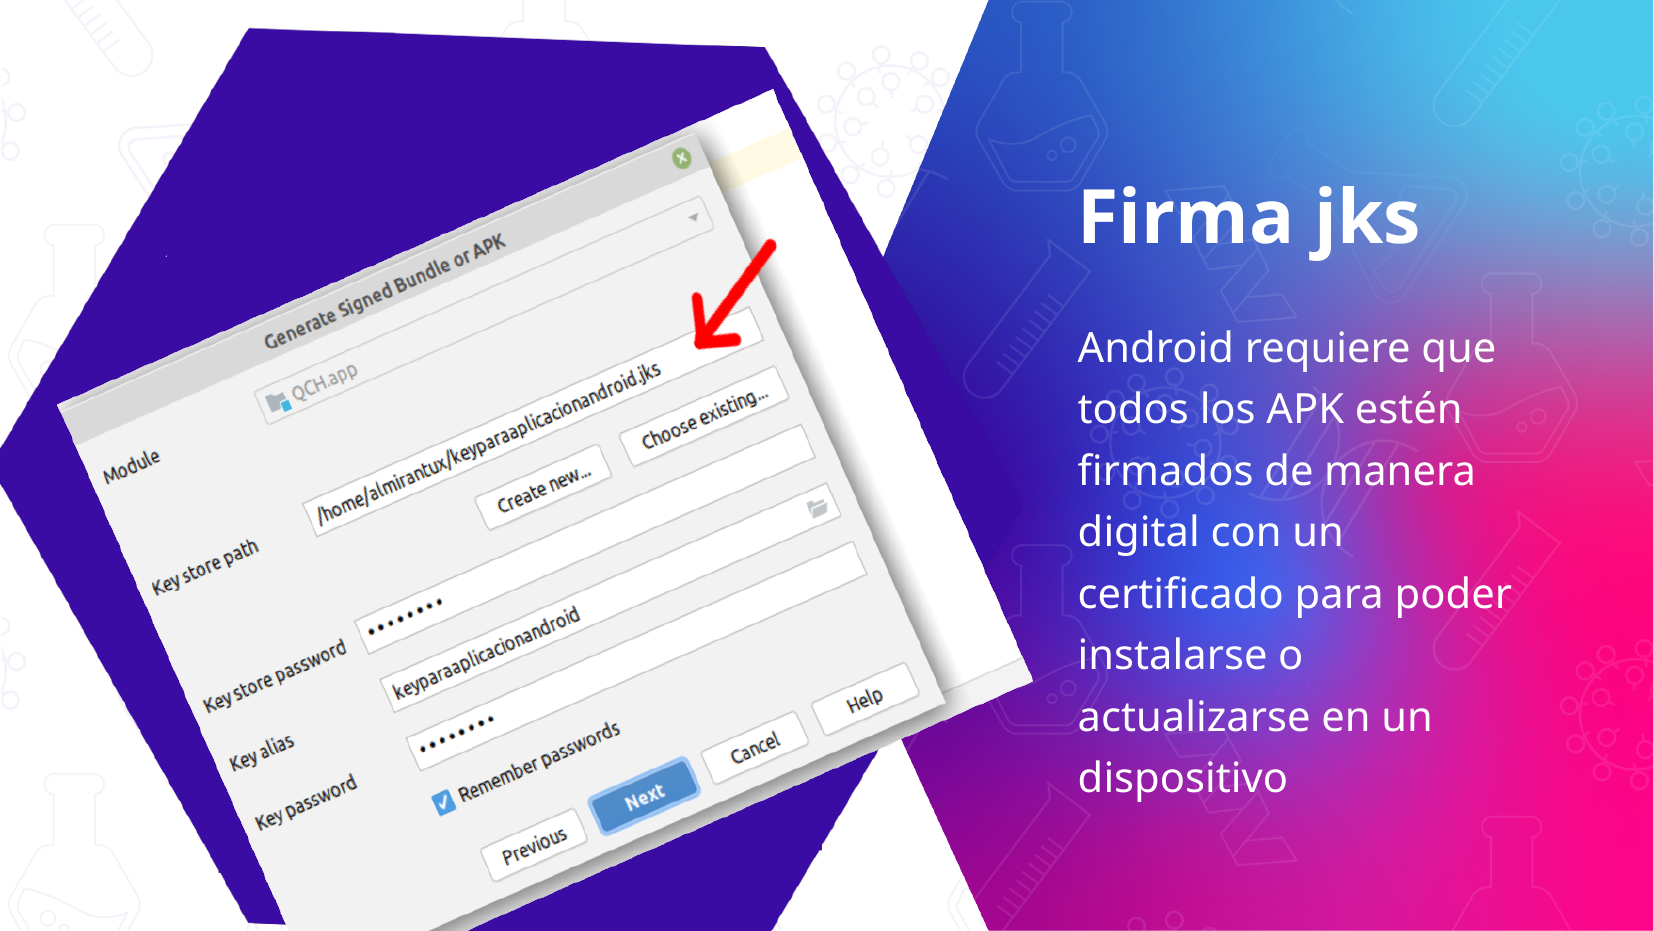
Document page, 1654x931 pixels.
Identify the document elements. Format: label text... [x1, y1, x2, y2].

picture [0, 0, 1654, 931]
text_box Firma jks [1062, 147, 1640, 257]
text_box Android requiere que todos los APK estén firmados de manera digital con un certificado para poder instalarse o actualizarse en un dispositivo [1062, 305, 1536, 739]
